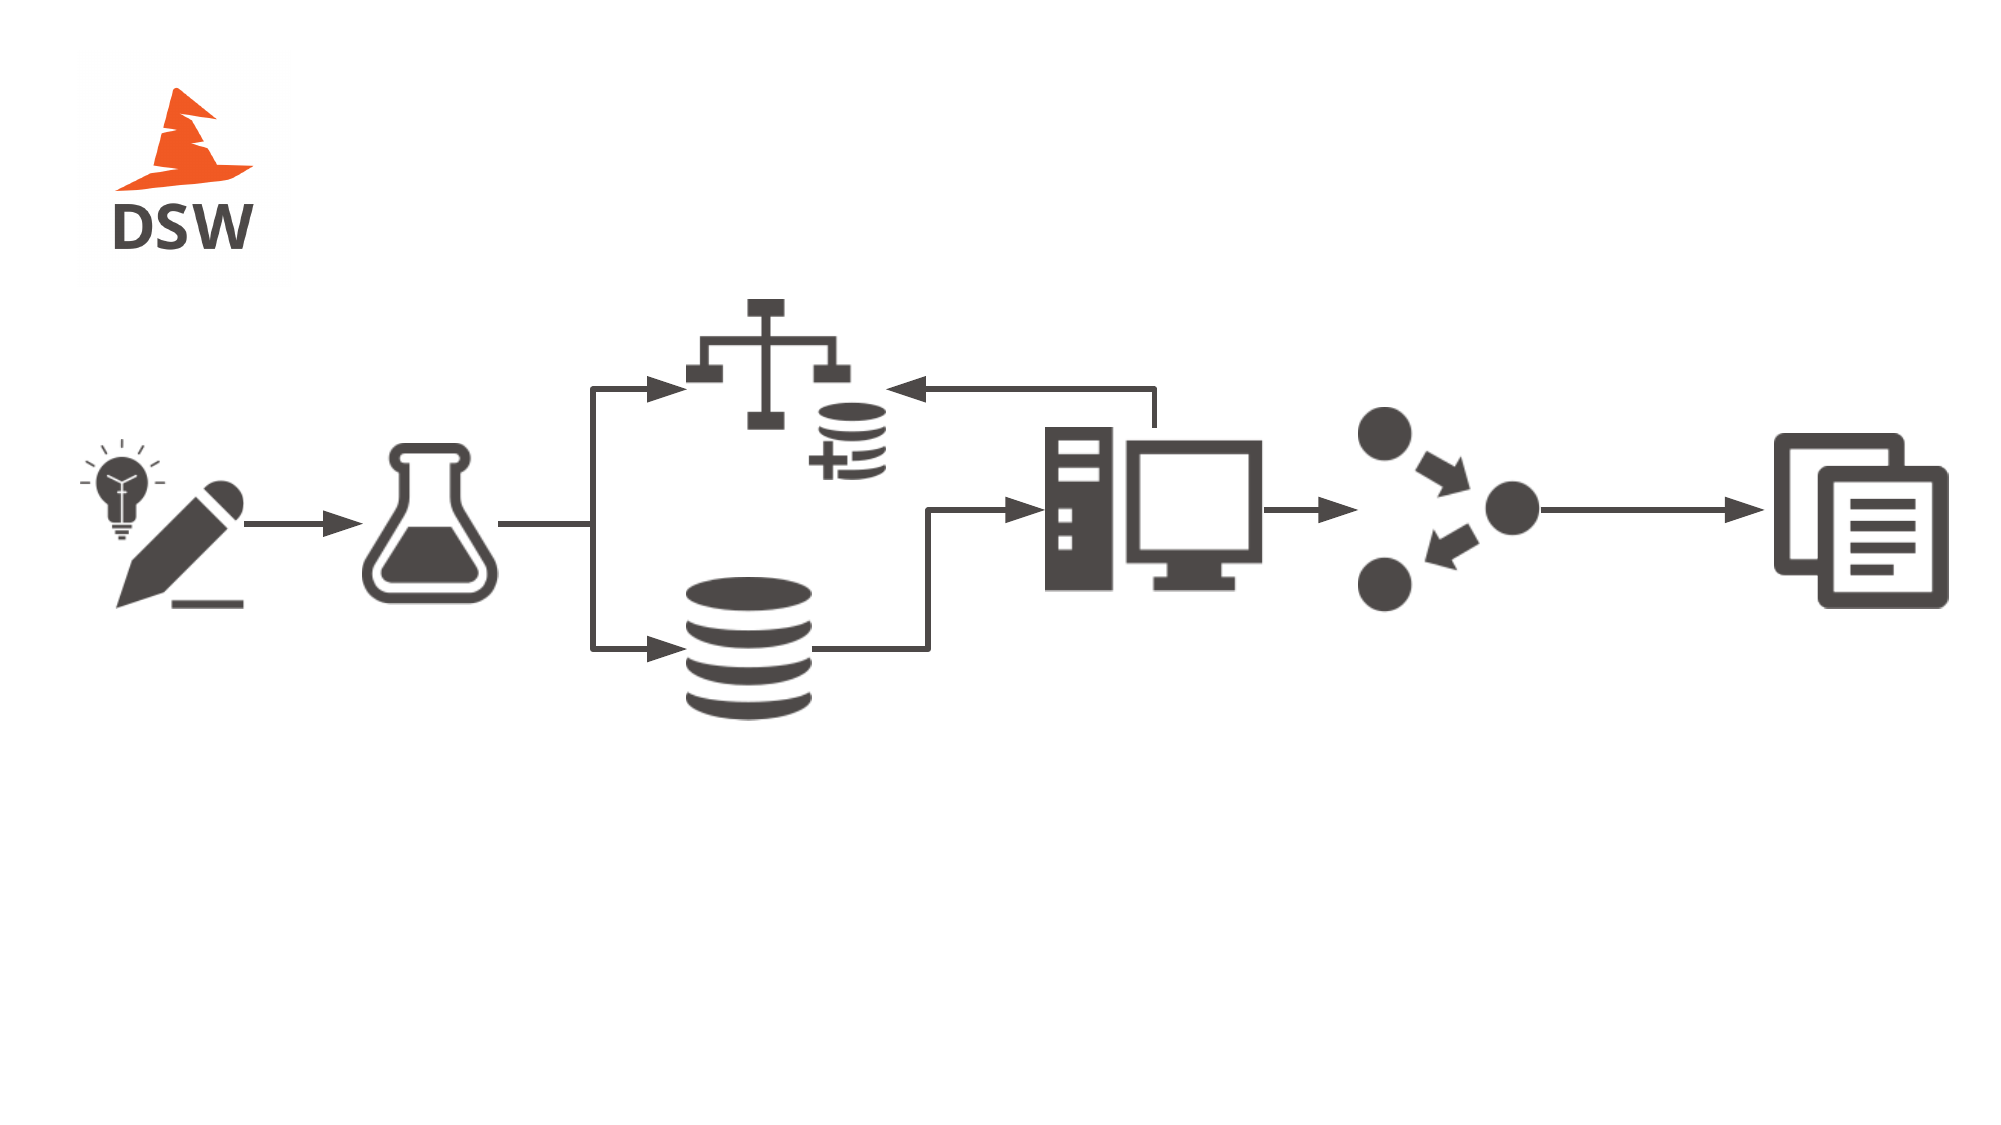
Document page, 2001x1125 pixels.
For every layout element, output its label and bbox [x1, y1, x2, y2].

picture [686, 299, 886, 480]
picture [362, 443, 499, 605]
picture [1358, 407, 1541, 613]
picture [77, 50, 291, 287]
picture [686, 577, 812, 721]
picture [1774, 433, 1949, 609]
picture [1045, 427, 1264, 593]
picture [80, 439, 245, 609]
